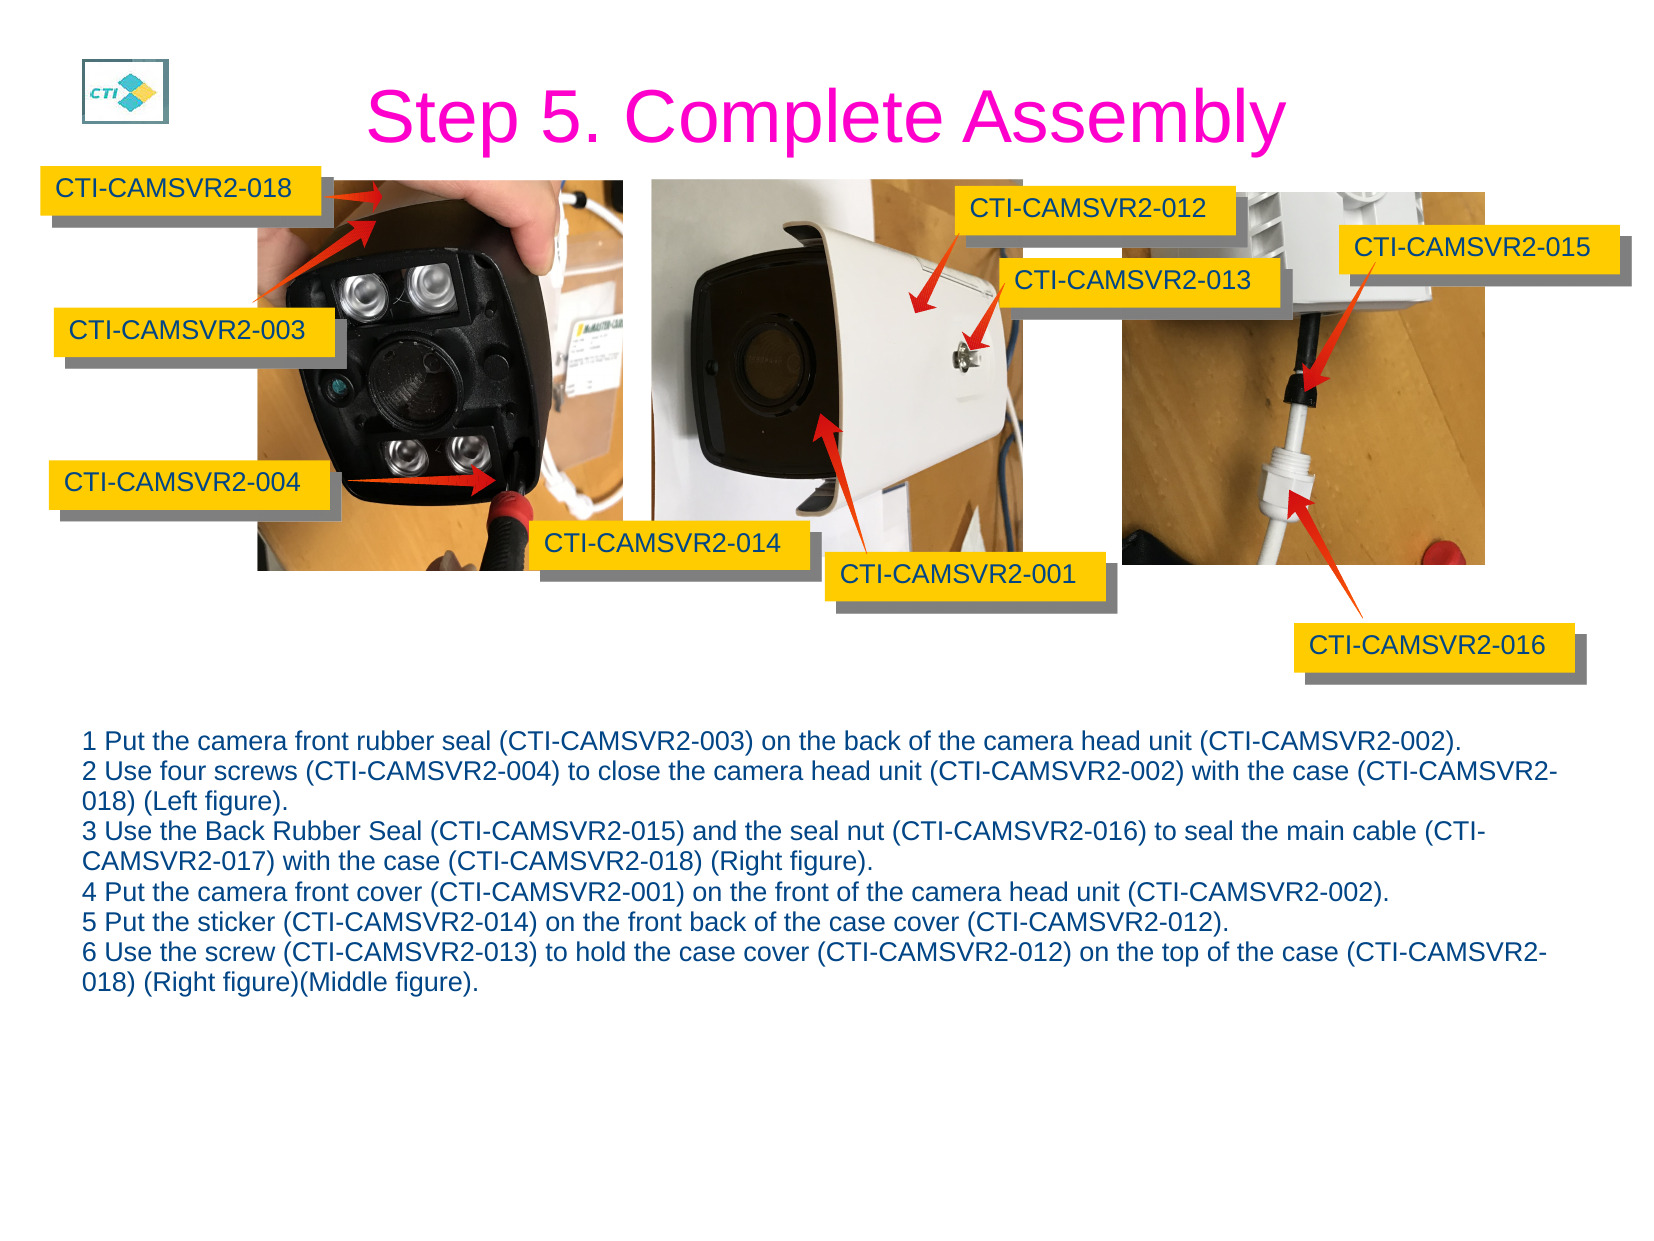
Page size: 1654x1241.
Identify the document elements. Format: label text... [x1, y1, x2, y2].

text_box CTI-CAMSVR2-018 [40, 166, 322, 216]
text_box CTI-CAMSVR2-012 [954, 185, 1236, 236]
picture [240, 178, 623, 571]
text_box CTI-CAMSVR2-015 [1339, 224, 1620, 275]
text_box CTI-CAMSVR2-014 [529, 520, 811, 570]
picture [651, 179, 1023, 563]
text_box CTI-CAMSVR2-013 [999, 258, 1281, 308]
text_box CTI-CAMSVR2-016 [1294, 623, 1575, 673]
text_box 1 Put the camera front rubber seal (CTI-CAMSVR2-003) on the back of the camera head unit (CTI-CAMSVR2-002). 2 Use four screws (CTI-CAMSVR2-004) to close the camera head unit (CTI-CAMSVR2-002) with the case (CTI-CAMSVR2-018) (Left figure). 3 Use the Back Rubber Seal (CTI-CAMSVR2-015) and the seal nut (CTI-CAMSVR2-016) to seal the main cable (CTI-CAMSVR2-017) with the case (CTI-CAMSVR2-018) (Right figure). 4 Put the camera front cover (CTI-CAMSVR2-001) on the front of the camera head unit (CTI-CAMSVR2-002). 5 Put the sticker (CTI-CAMSVR2-014) on the front back of the case cover (CTI-CAMSVR2-012). 6 Use the screw (CTI-CAMSVR2-013) to hold the case cover (CTI-CAMSVR2-012) on the top of the case (CTI-CAMSVR2-018) (Right figure)(Middle figure). [67, 718, 1613, 1037]
text_box CTI-CAMSVR2-003 [53, 307, 335, 358]
title Step 5. Complete Assembly [82, 36, 1571, 193]
text_box CTI-CAMSVR2-004 [48, 460, 330, 510]
picture [1122, 192, 1485, 630]
text_box CTI-CAMSVR2-001 [824, 551, 1106, 602]
picture [82, 59, 169, 124]
